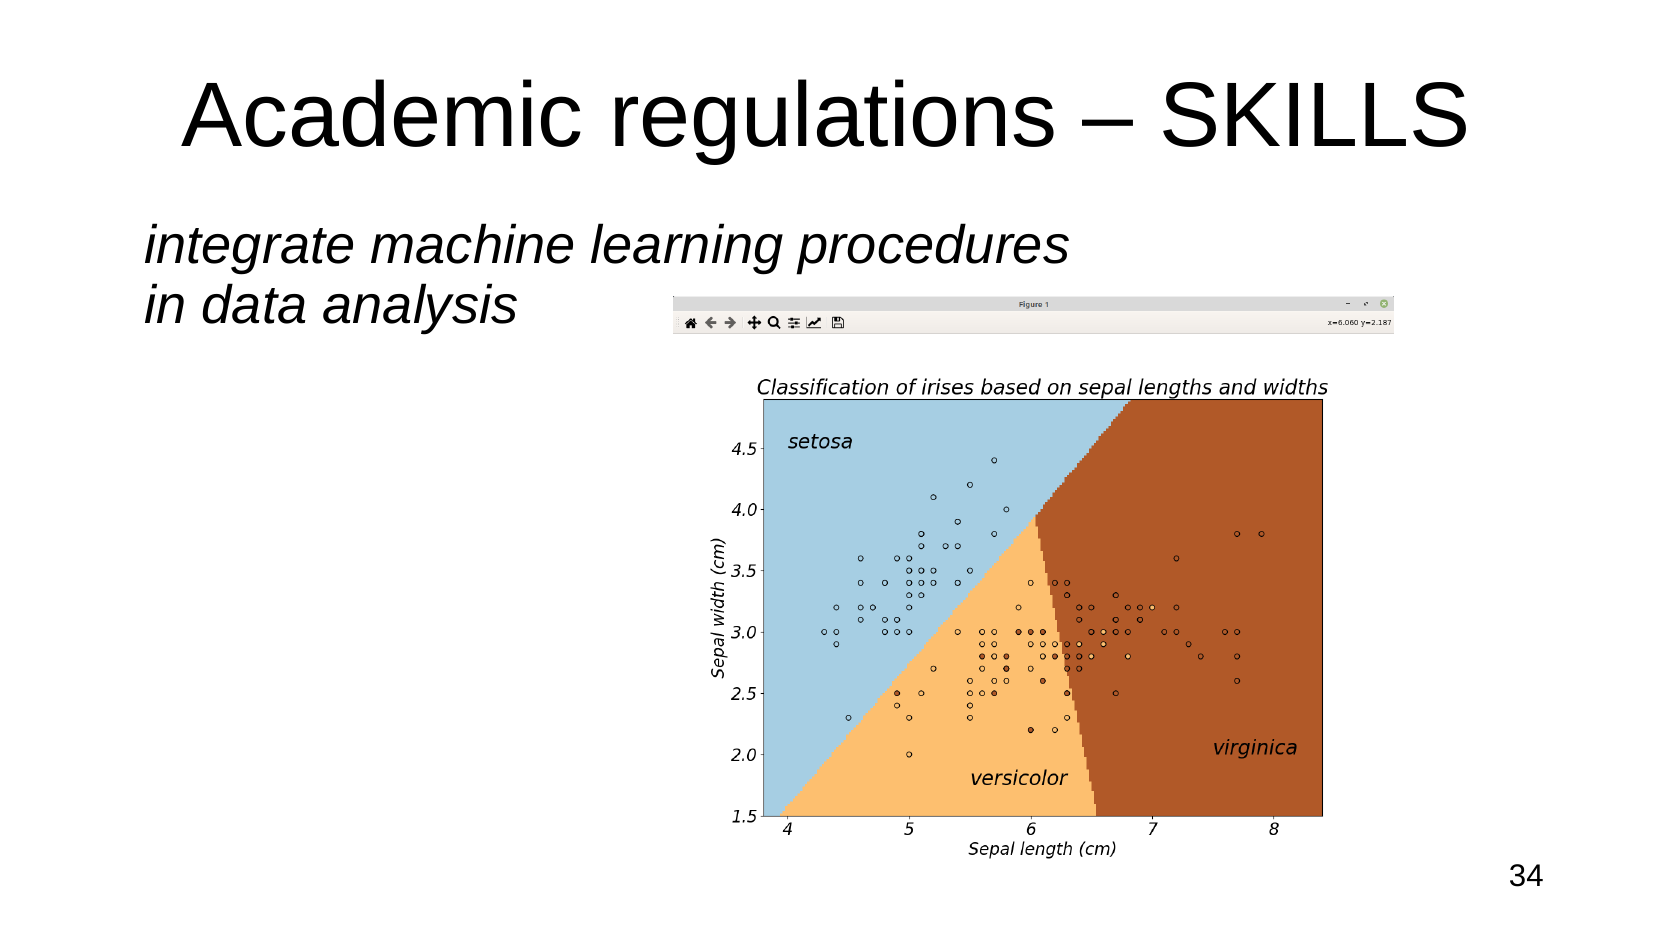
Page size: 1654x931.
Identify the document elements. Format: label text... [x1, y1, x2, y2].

text_box integrate machine learning procedures in data analysis [129, 206, 1125, 343]
title Academic regulations – SKILLS [82, 37, 1571, 193]
picture [673, 296, 1394, 875]
text_box <nummer> [1494, 850, 1654, 921]
